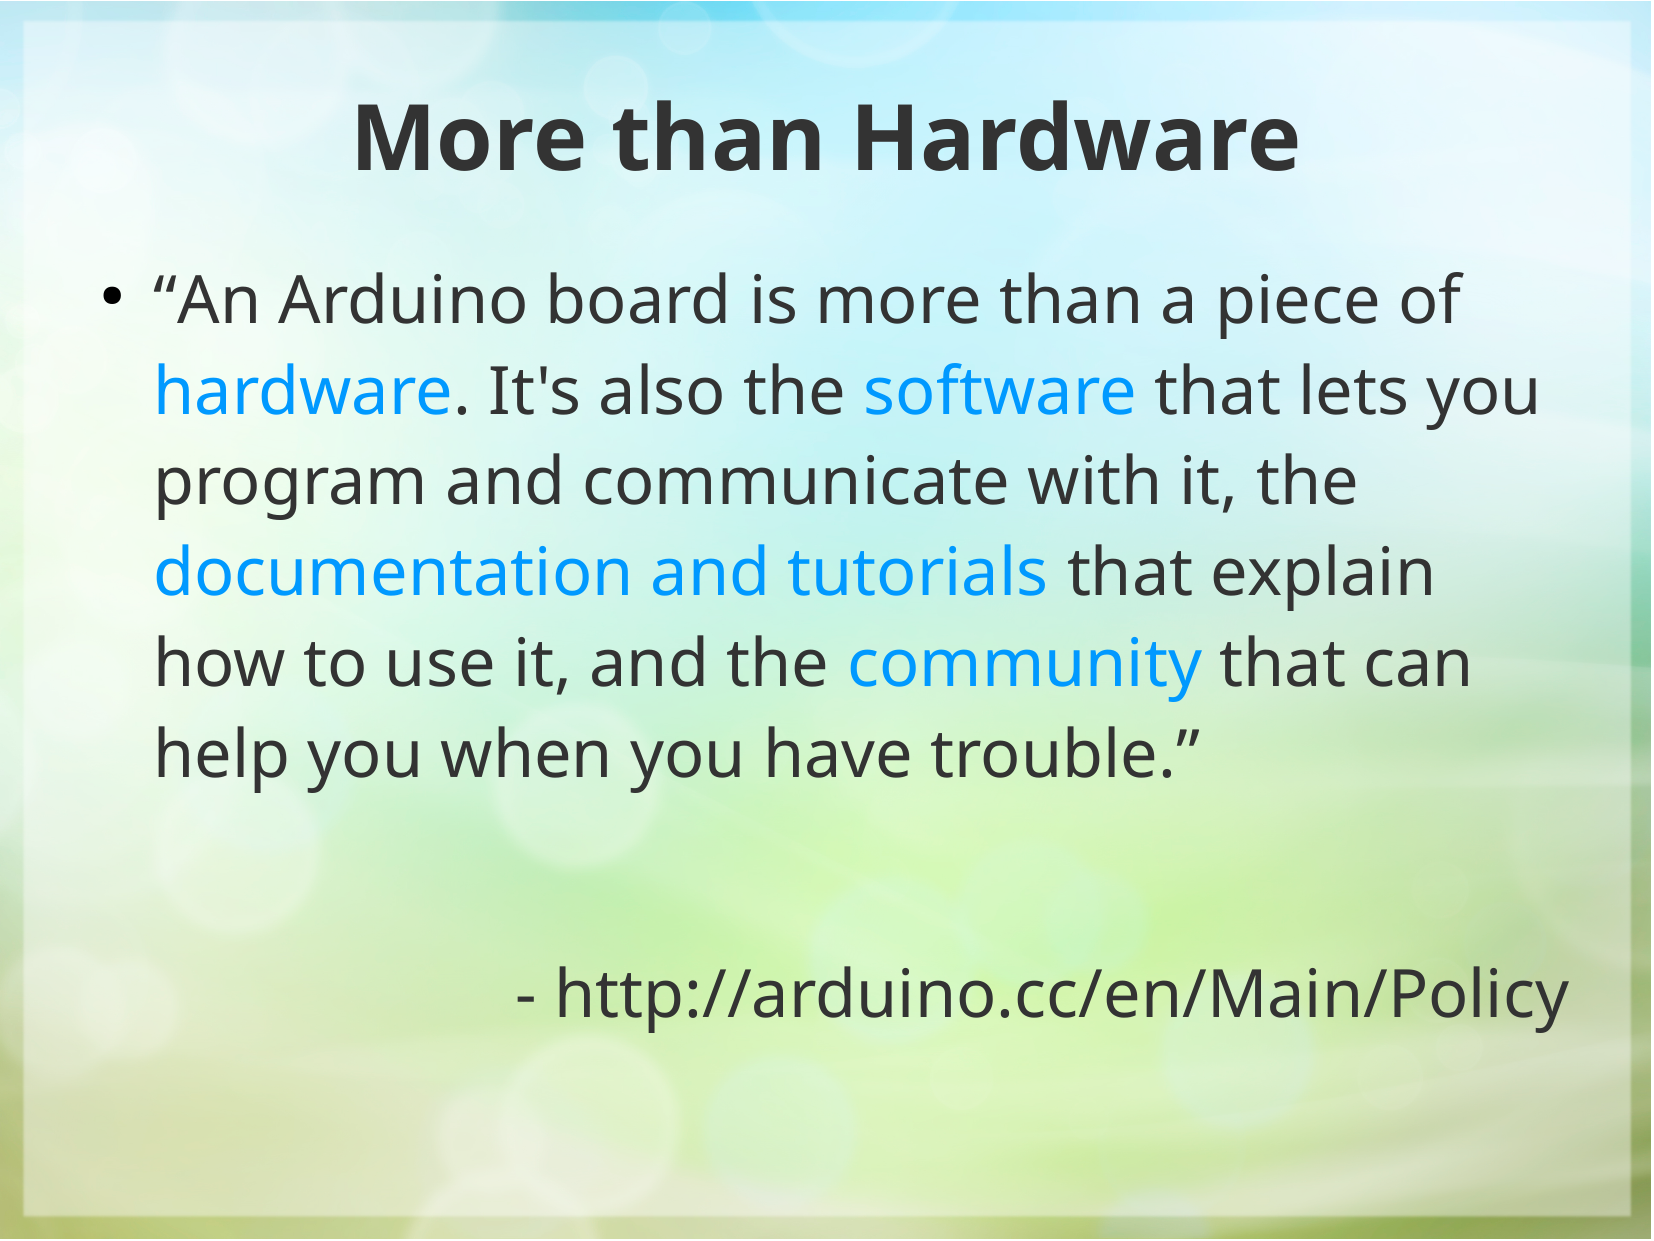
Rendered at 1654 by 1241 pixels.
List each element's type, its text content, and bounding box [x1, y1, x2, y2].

list “An Arduino board is more than a piece of hardware. It's also the software that lets you program and communicate with it, the documentation and tutorials that explain how to use it, and the community that can help you when you have trouble.” - http://arduino.cc/en/Main/Policy [82, 285, 1571, 1005]
picture [0, 1, 1651, 1239]
title More than Hardware [82, 60, 1571, 211]
